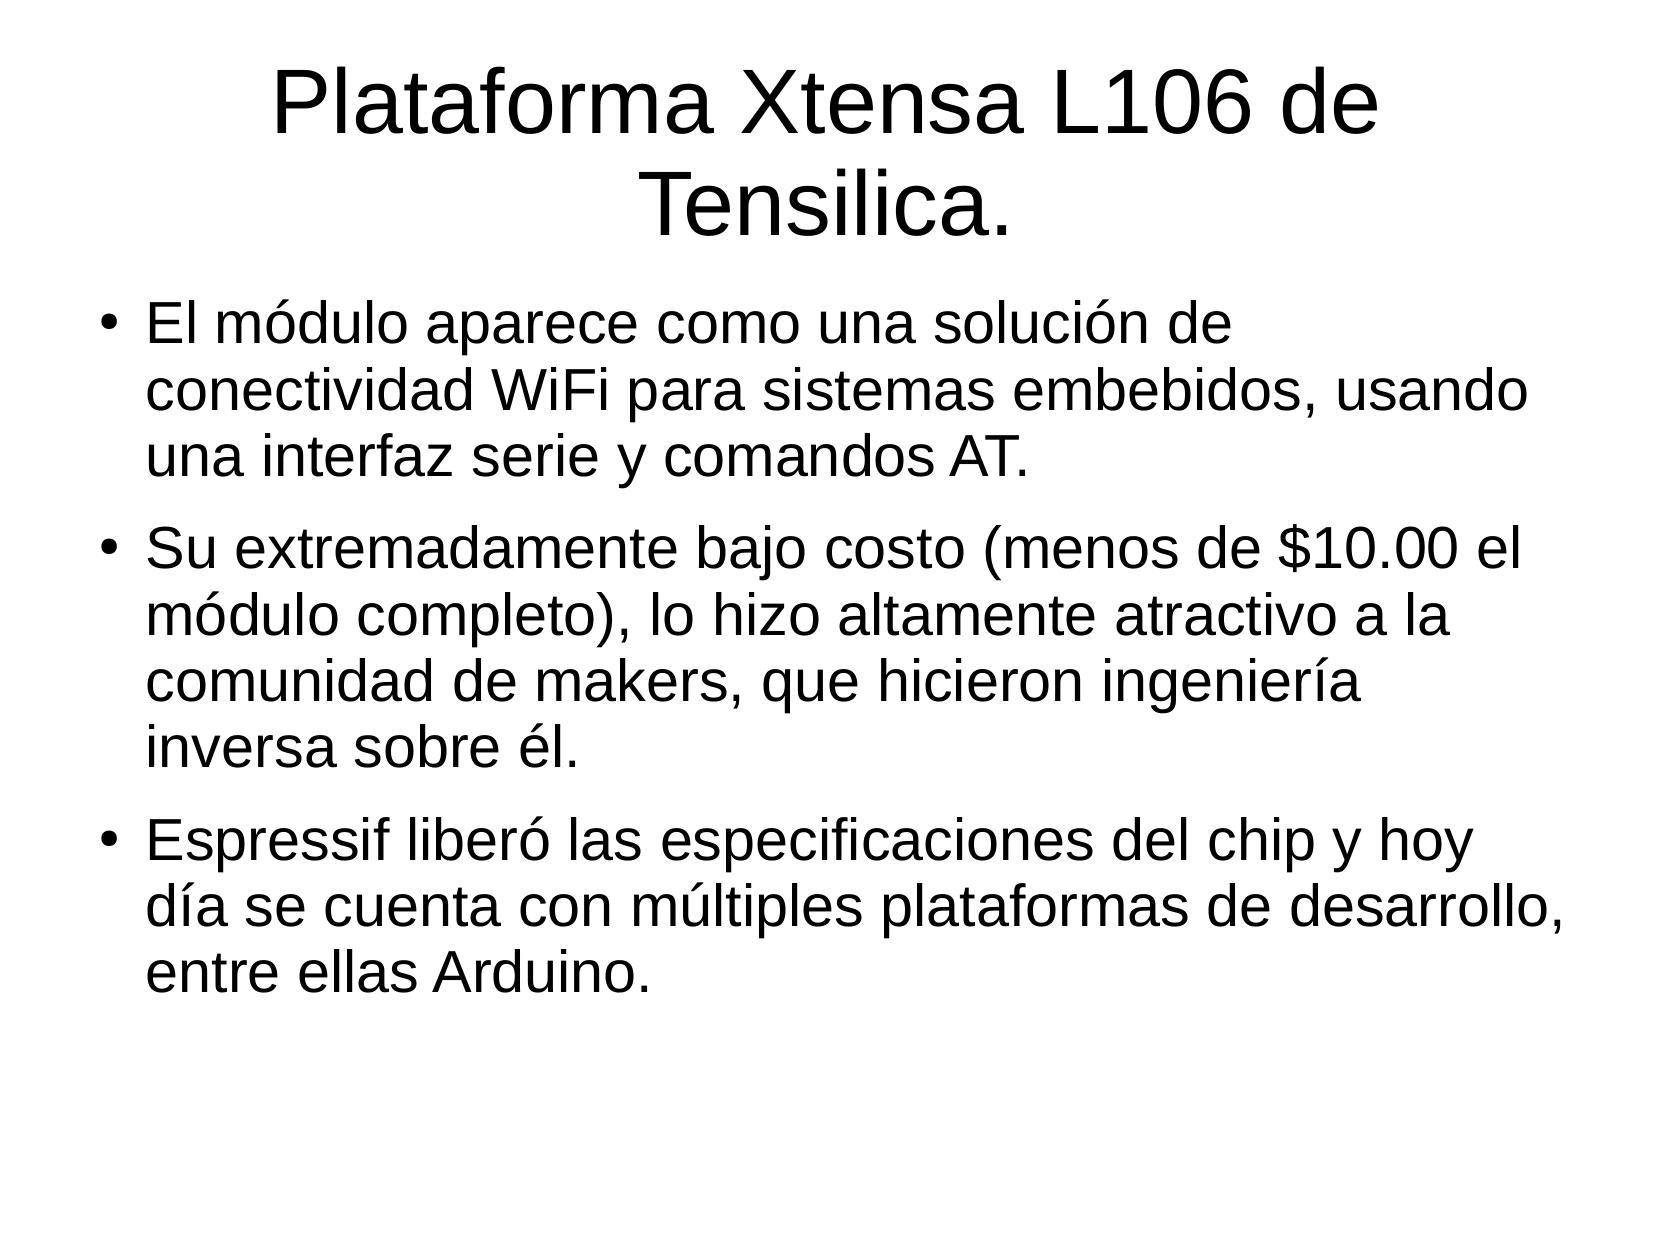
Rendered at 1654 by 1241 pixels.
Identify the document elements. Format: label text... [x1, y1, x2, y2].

list El módulo aparece como una solución de conectividad WiFi para sistemas embebidos, usando una interfaz serie y comandos AT. Su extremadamente bajo costo (menos de $10.00 el módulo completo), lo hizo altamente atractivo a la comunidad de makers, que hicieron ingeniería inversa sobre él. Espressif liberó las especificaciones del chip y hoy día se cuenta con múltiples plataformas de desarrollo, entre ellas Arduino. [82, 290, 1571, 1010]
title Plataforma Xtensa L106 de Tensilica. [82, 49, 1571, 257]
